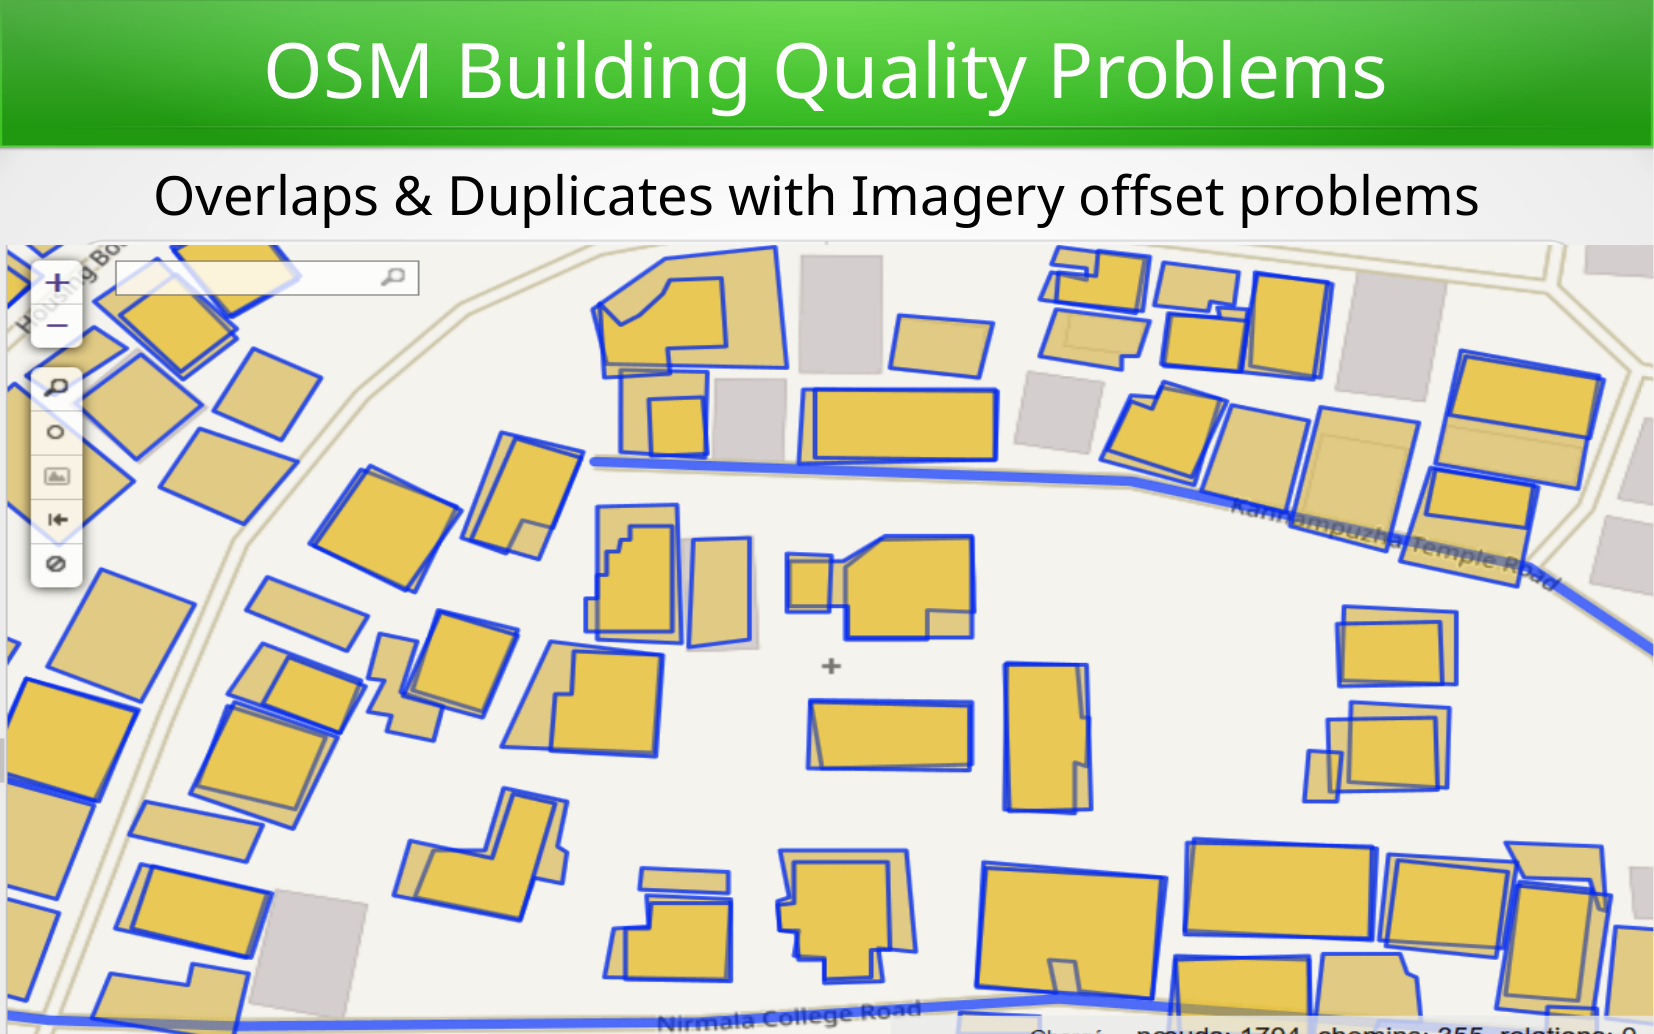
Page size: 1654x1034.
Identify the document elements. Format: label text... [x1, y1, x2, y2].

picture [0, 0, 1654, 1034]
list Overlaps & Duplicates with Imagery offset problems [82, 157, 1654, 245]
title OSM Building Quality Problems [82, 9, 1571, 128]
